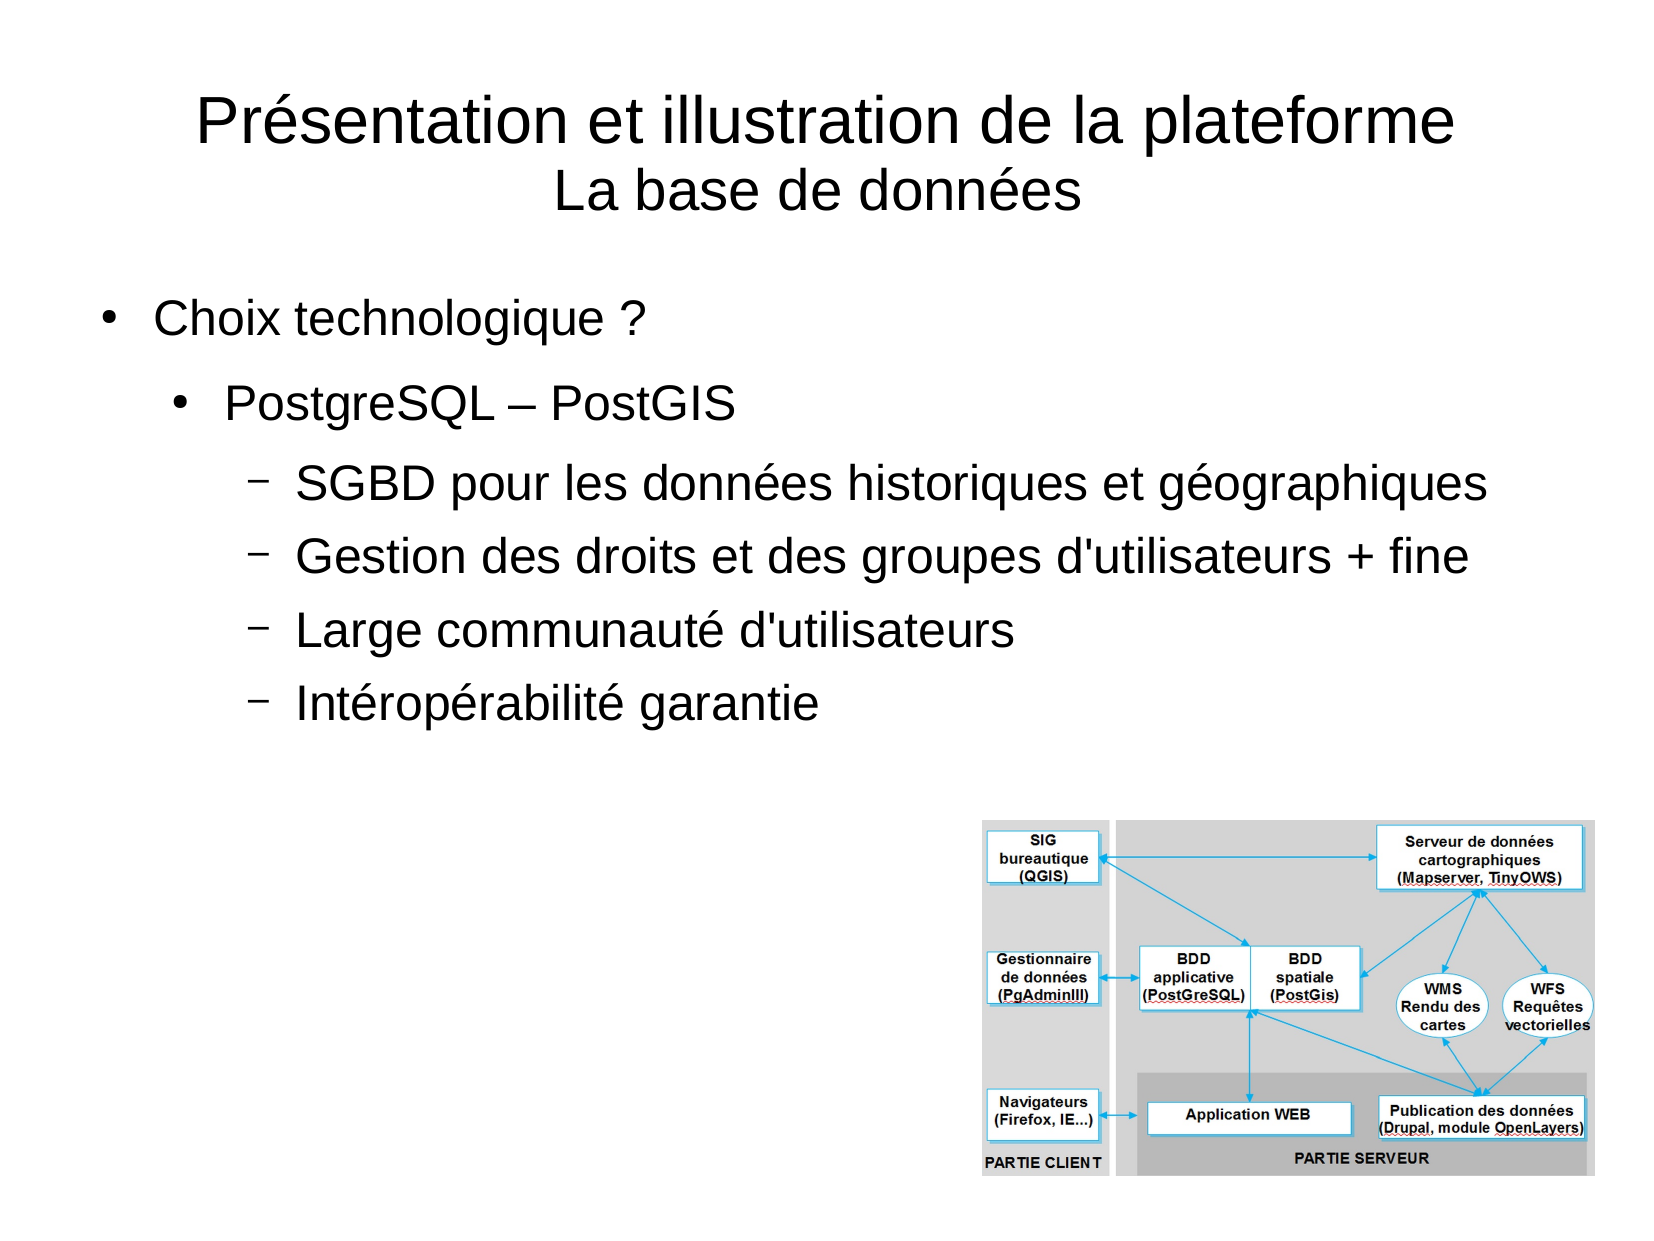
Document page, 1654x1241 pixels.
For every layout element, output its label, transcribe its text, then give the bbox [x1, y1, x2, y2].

picture [982, 820, 1595, 1176]
title Présentation et illustration de la plateforme La base de données [82, 49, 1571, 257]
list Choix technologique ? PostgreSQL – PostGIS SGBD pour les données historiques et géographiques Gestion des droits et des groupes d'utilisateurs + fine Large communauté d'utilisateurs Intéropérabilité garantie [82, 290, 1571, 1010]
